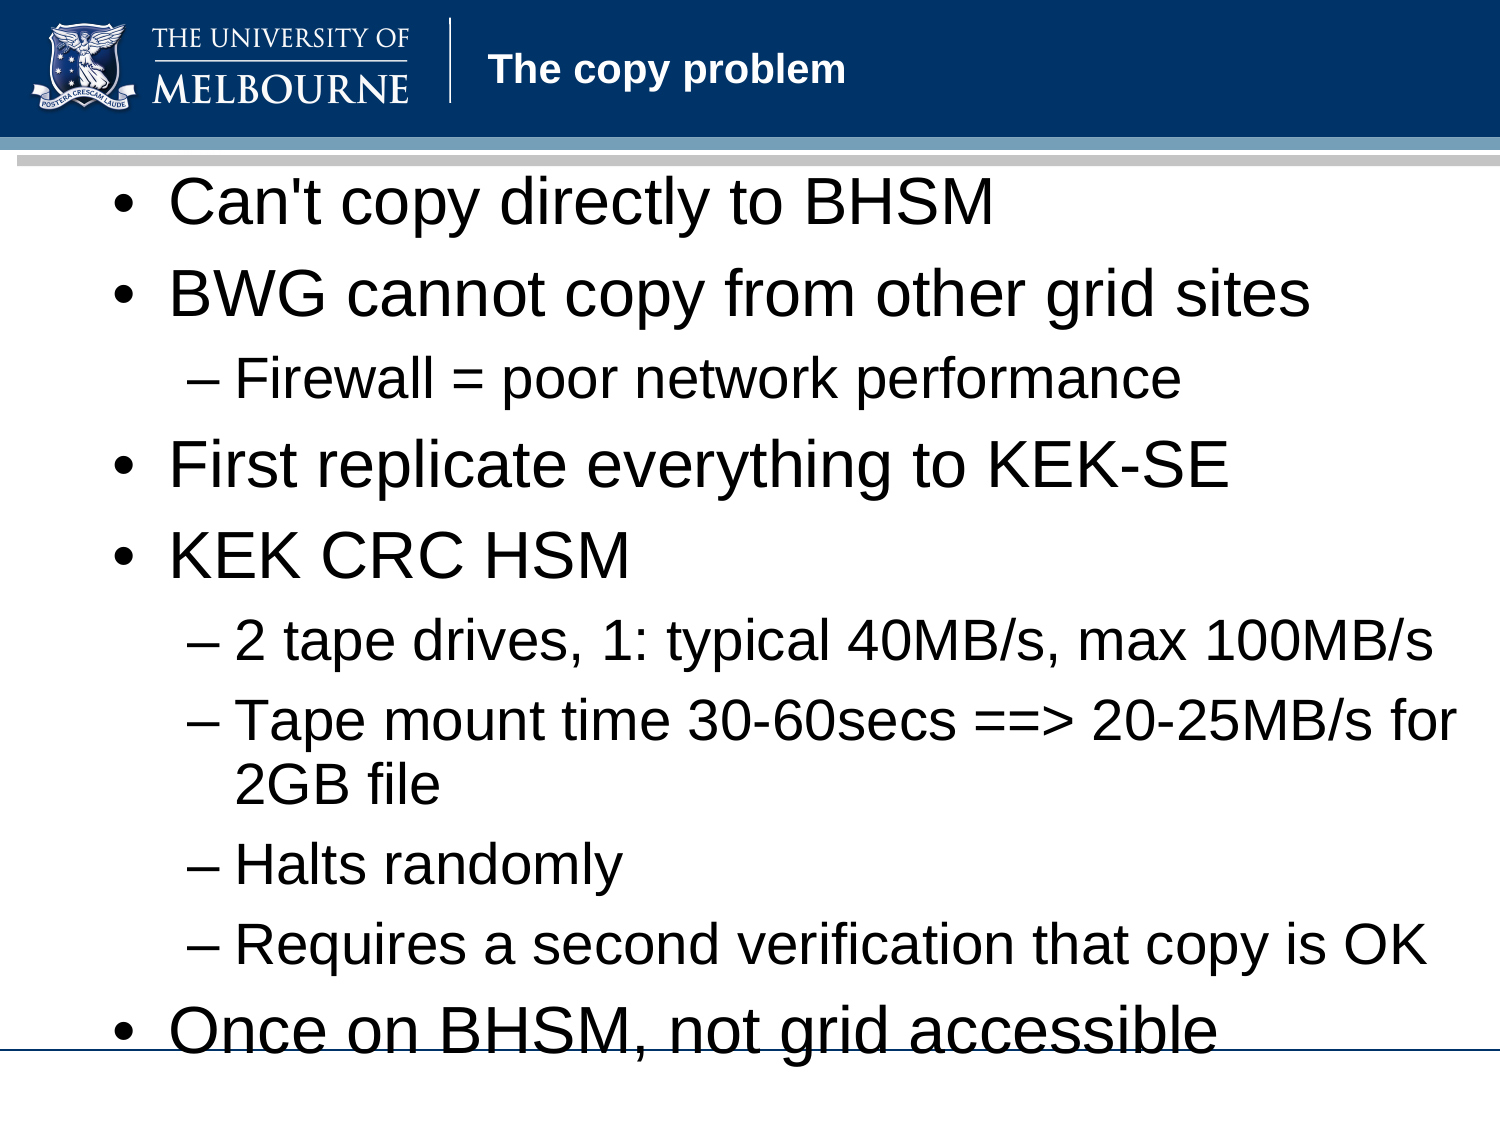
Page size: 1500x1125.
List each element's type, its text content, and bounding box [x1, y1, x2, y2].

list Can't copy directly to BHSM BWG cannot copy from other grid sites Firewall = poor network performance First replicate everything to KEK-SE KEK CRC HSM 2 tape drives, 1: typical 40MB/s, max 100MB/s Tape mount time 30-60secs ==> 20-25MB/s for 2GB file Halts randomly Requires a second verification that copy is OK Once on BHSM, not grid accessible [112, 164, 1477, 1068]
picture [87, 150, 229, 155]
picture [24, 17, 413, 119]
title The copy problem [487, 19, 1438, 118]
